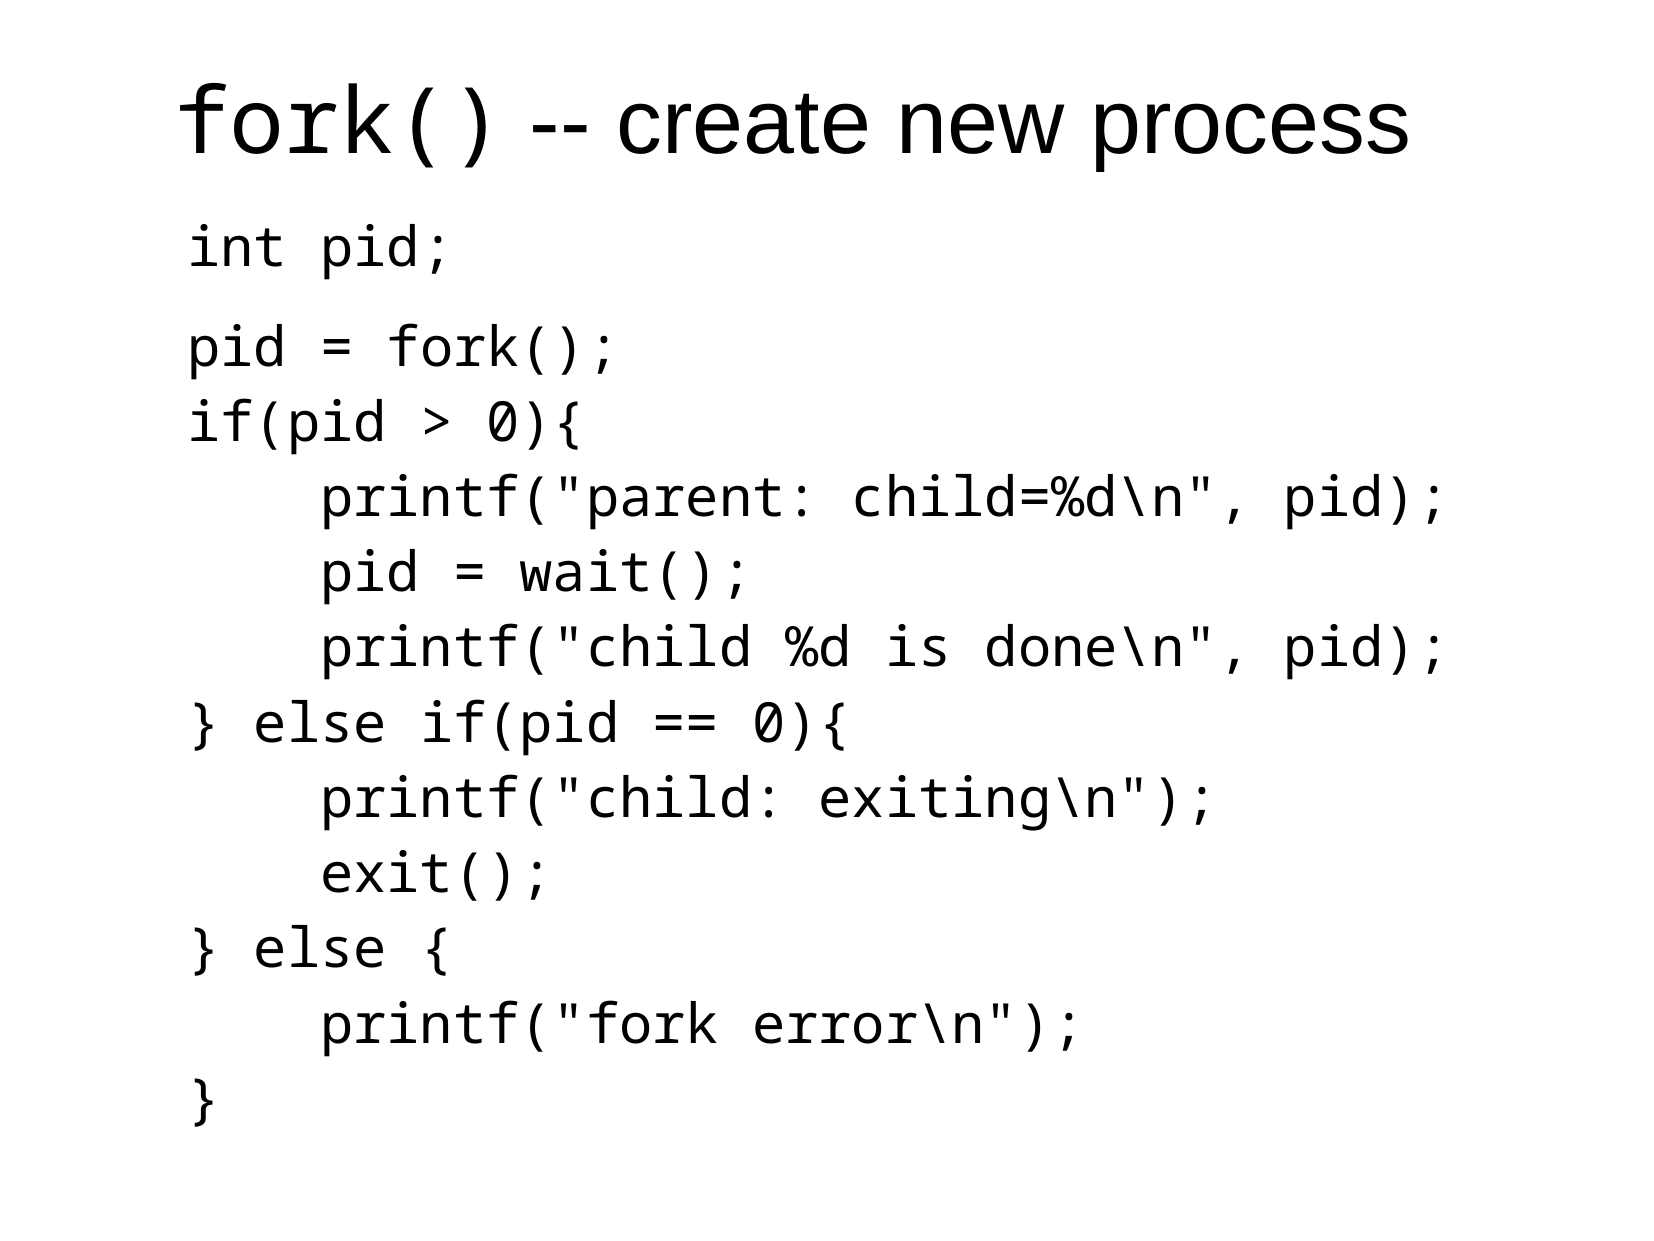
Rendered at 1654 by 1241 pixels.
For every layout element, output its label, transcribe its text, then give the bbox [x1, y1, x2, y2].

list int pid; pid = fork(); if(pid > 0){ printf("parent: child=%d\n", pid); pid = wait(); printf("child %d is done\n", pid); } else if(pid == 0){ printf("child: exiting\n"); exit(); } else { printf("fork error\n"); } [187, 207, 1571, 1145]
title fork() -- create new process [37, 49, 1576, 188]
